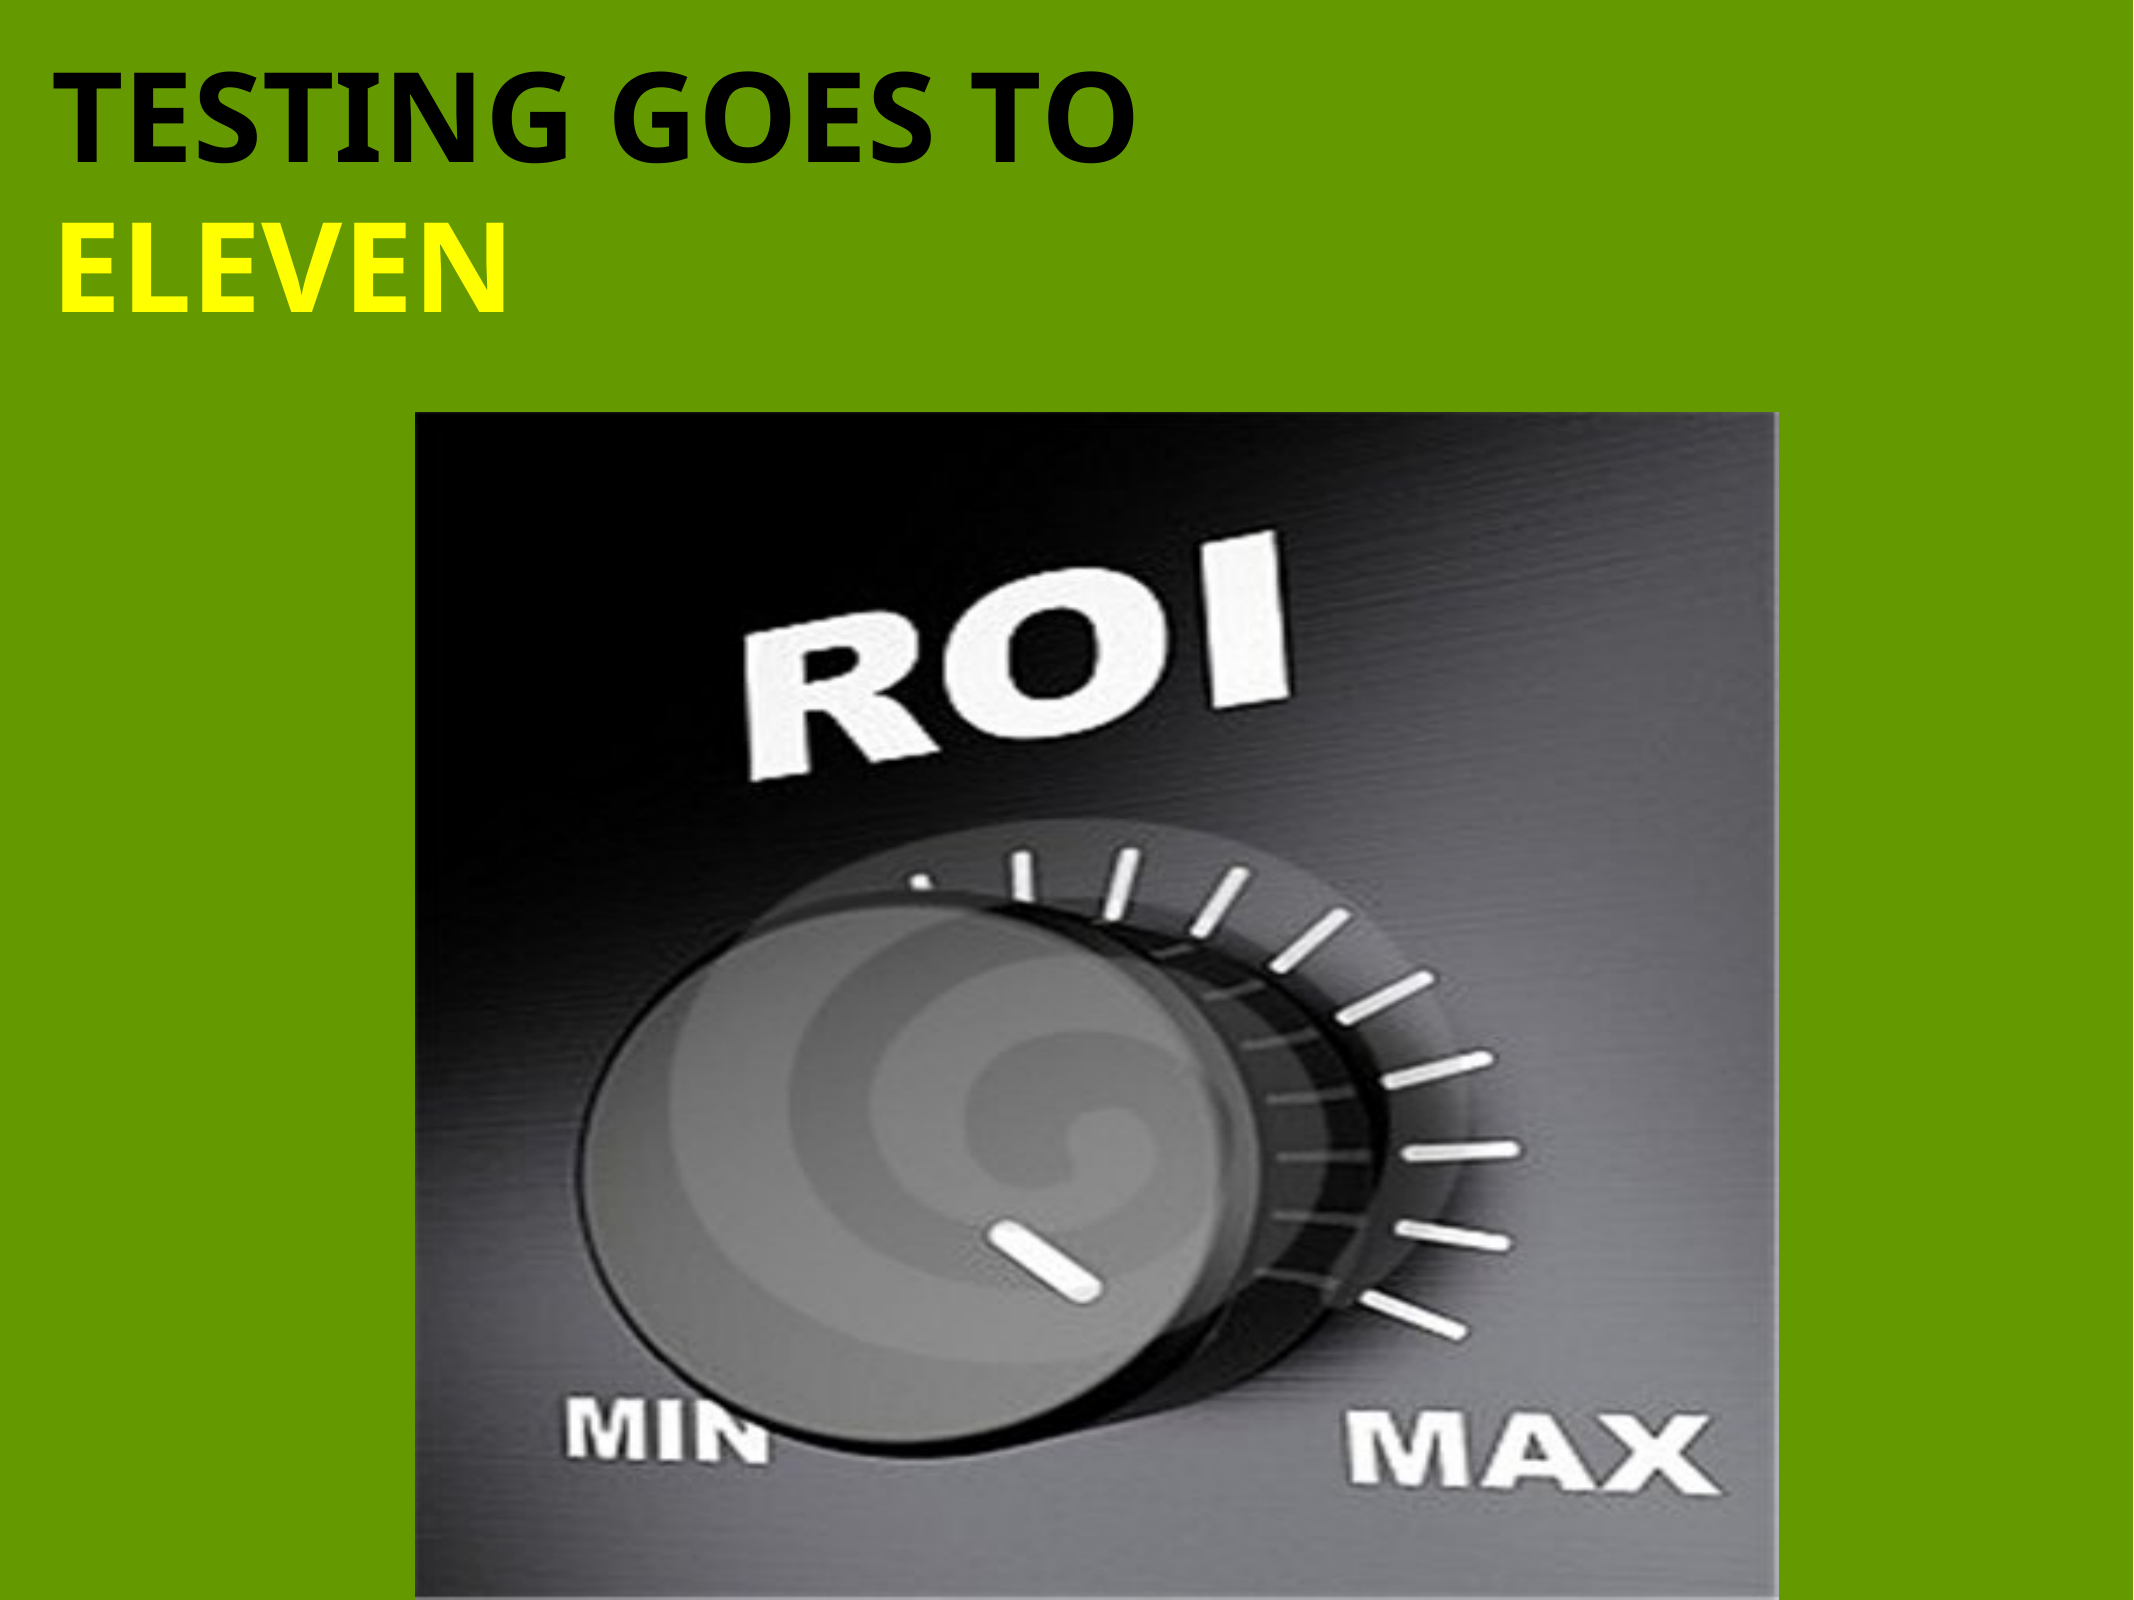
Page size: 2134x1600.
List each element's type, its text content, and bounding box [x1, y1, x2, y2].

picture [415, 412, 1779, 1600]
text_box TESTING GOES TO ELEVEN [41, 37, 2063, 413]
